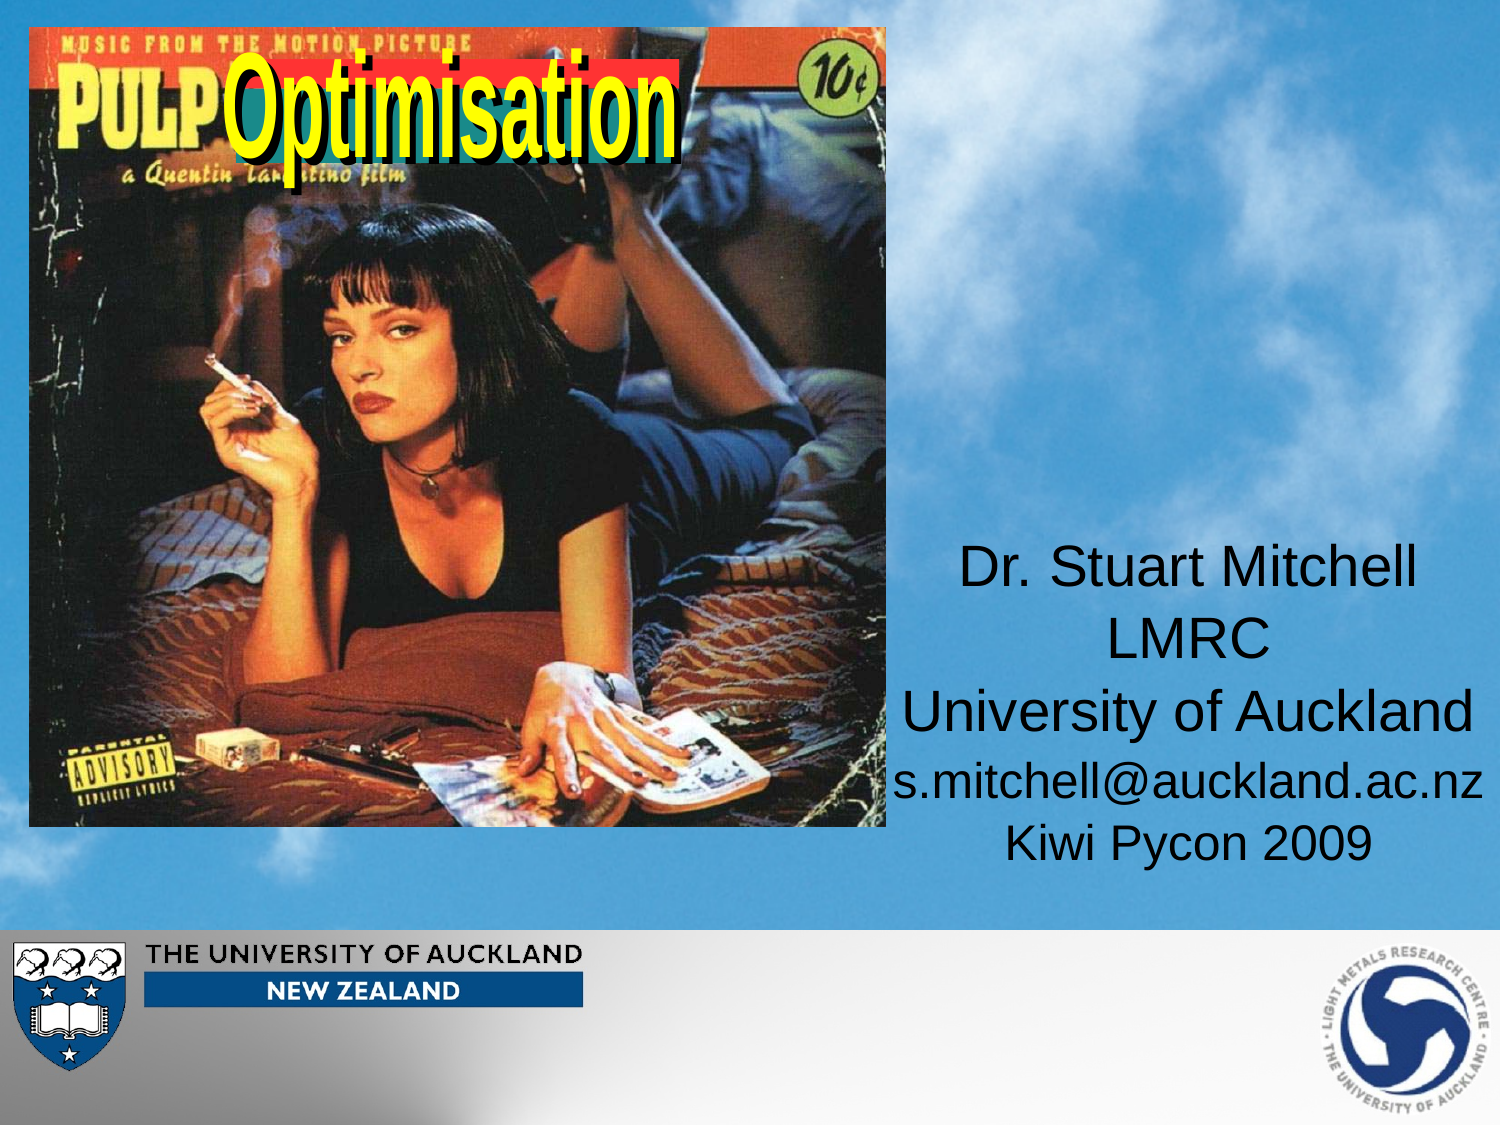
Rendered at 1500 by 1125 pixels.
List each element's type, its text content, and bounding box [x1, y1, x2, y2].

text_box Optimisation [206, 0, 695, 195]
picture [0, 0, 1500, 1125]
text_box Dr. Stuart Mitchell LMRC University of Auckland s.mitchell@auckland.ac.nz Kiwi Pycon 2009 [802, 531, 1500, 948]
